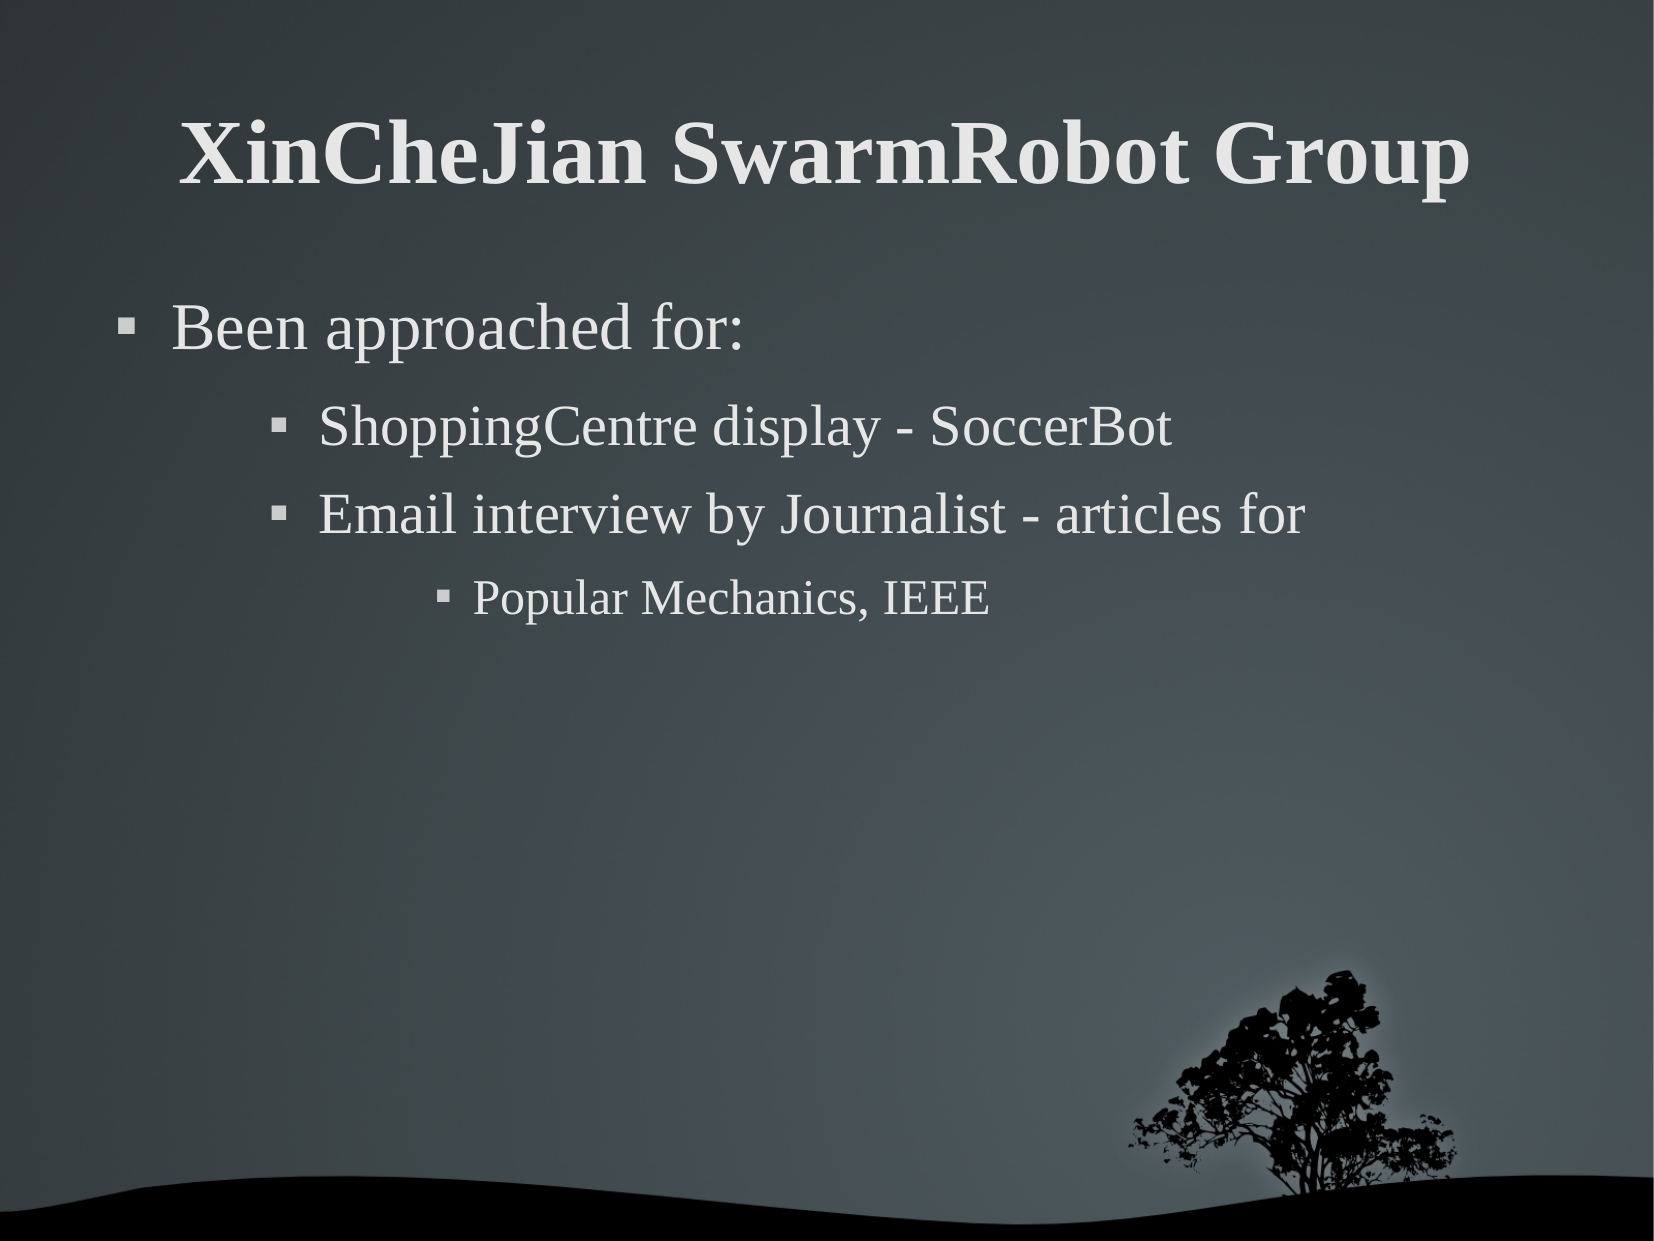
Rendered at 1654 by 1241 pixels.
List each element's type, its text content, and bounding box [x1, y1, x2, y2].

title XinCheJian SwarmRobot Group [82, 49, 1571, 257]
picture [0, 0, 1654, 1241]
list Been approached for: ShoppingCentre display - SoccerBot Email interview by Journalist - articles for Popular Mechanics, IEEE [82, 290, 1571, 1109]
